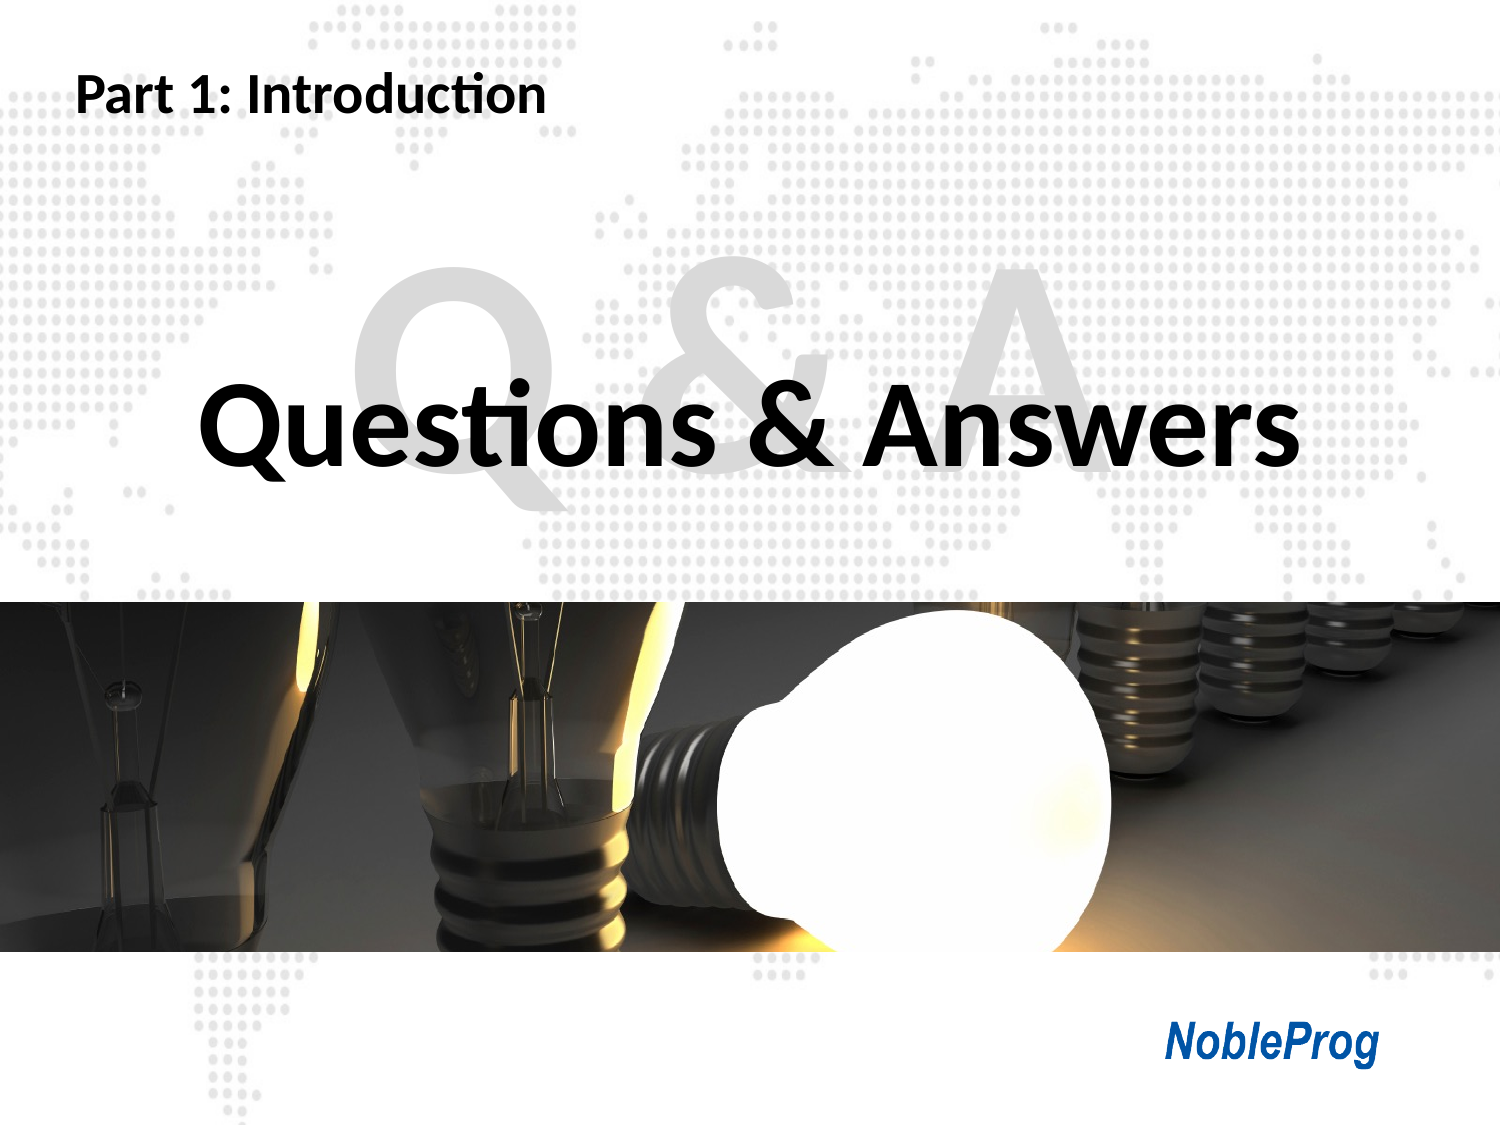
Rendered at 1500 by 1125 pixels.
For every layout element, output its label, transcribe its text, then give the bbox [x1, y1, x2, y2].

text_box Part 1: Introduction [75, 55, 1425, 127]
picture [0, 0, 1500, 1125]
text_box Questions & Answers [75, 340, 1425, 492]
